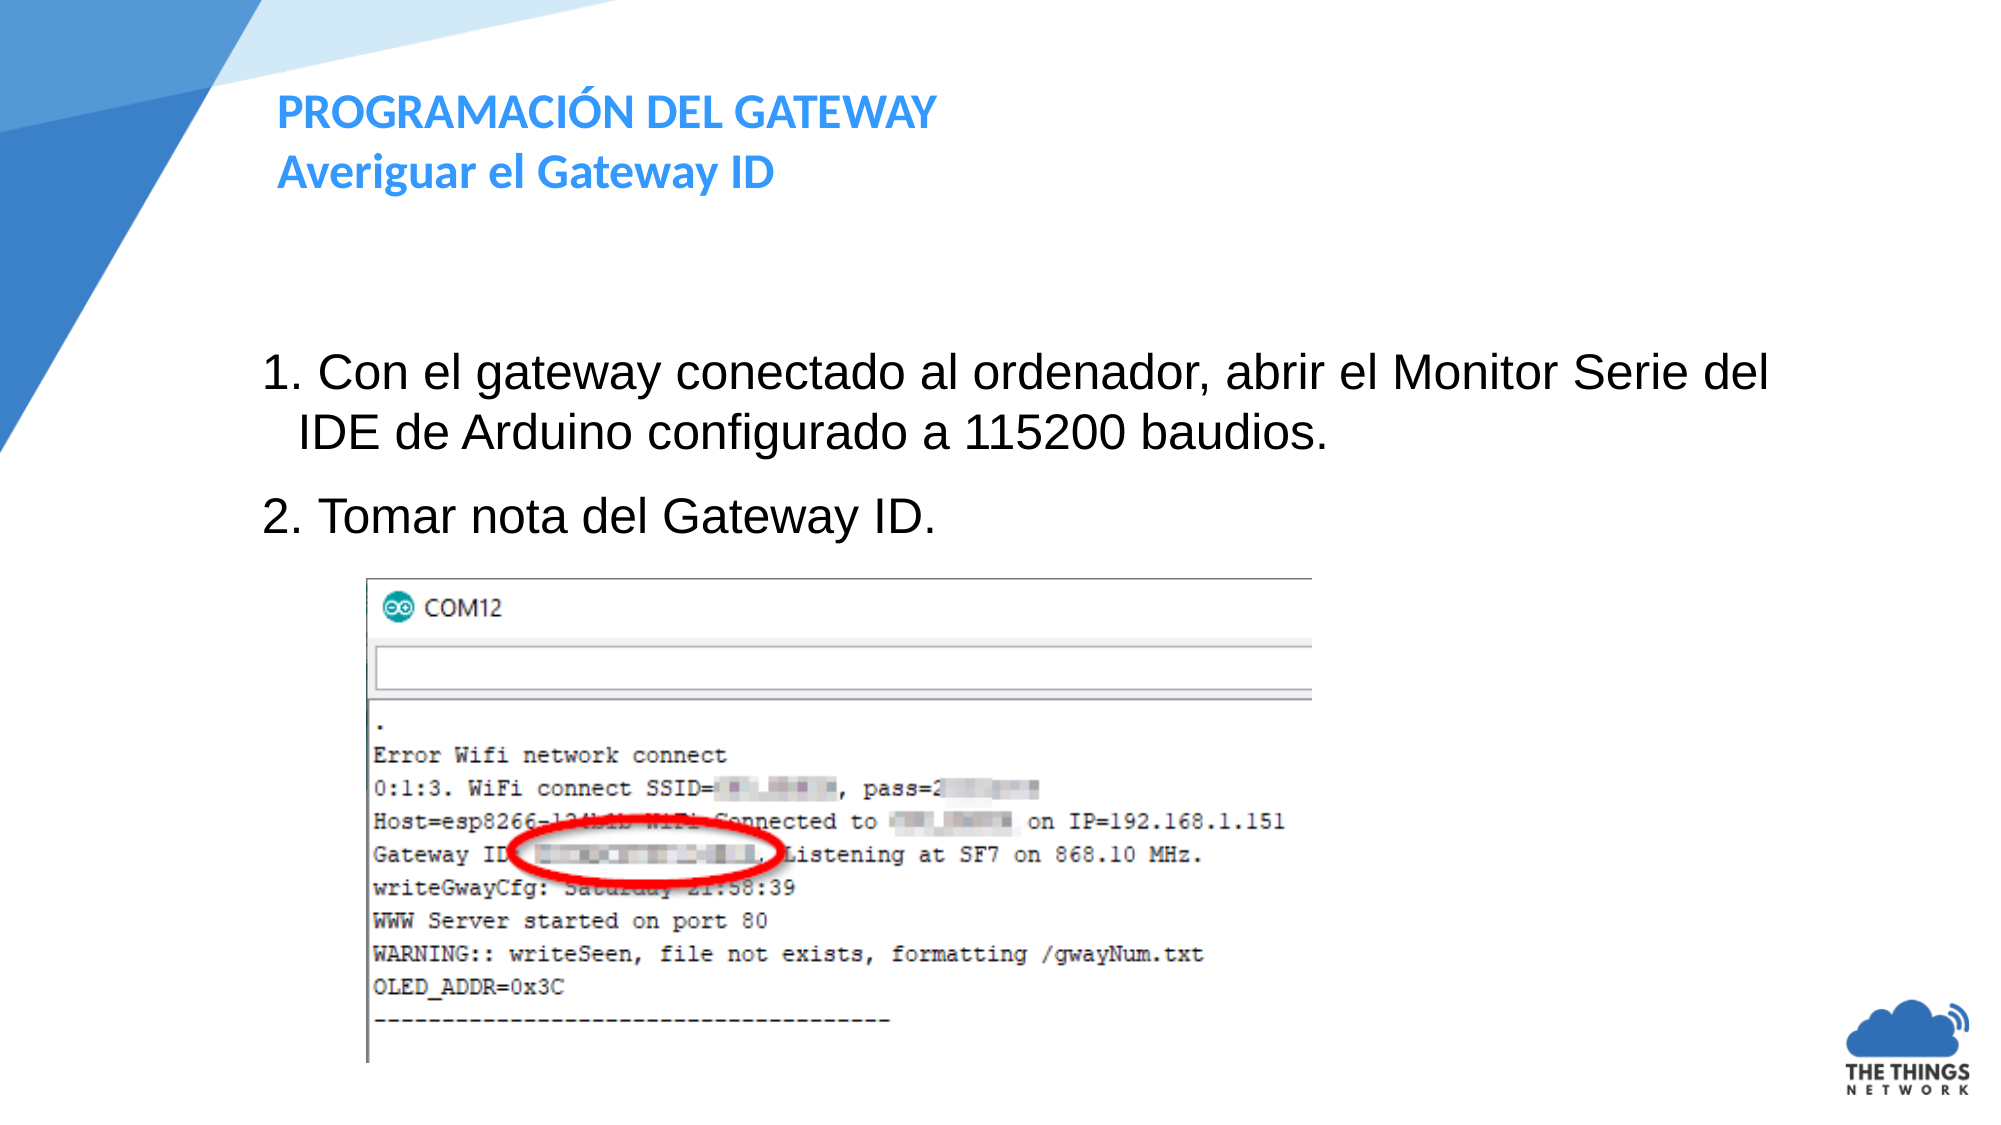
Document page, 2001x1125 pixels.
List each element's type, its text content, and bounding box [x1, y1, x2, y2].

picture [0, 0, 1970, 1095]
text_box Con el gateway conectado al ordenador, abrir el Monitor Serie del IDE de Arduino configurado a 115200 baudios. Tomar nota del Gateway ID. [261, 339, 1819, 1014]
text_box PROGRAMACIÓN DEL GATEWAY Averiguar el Gateway ID [99, 44, 1900, 233]
